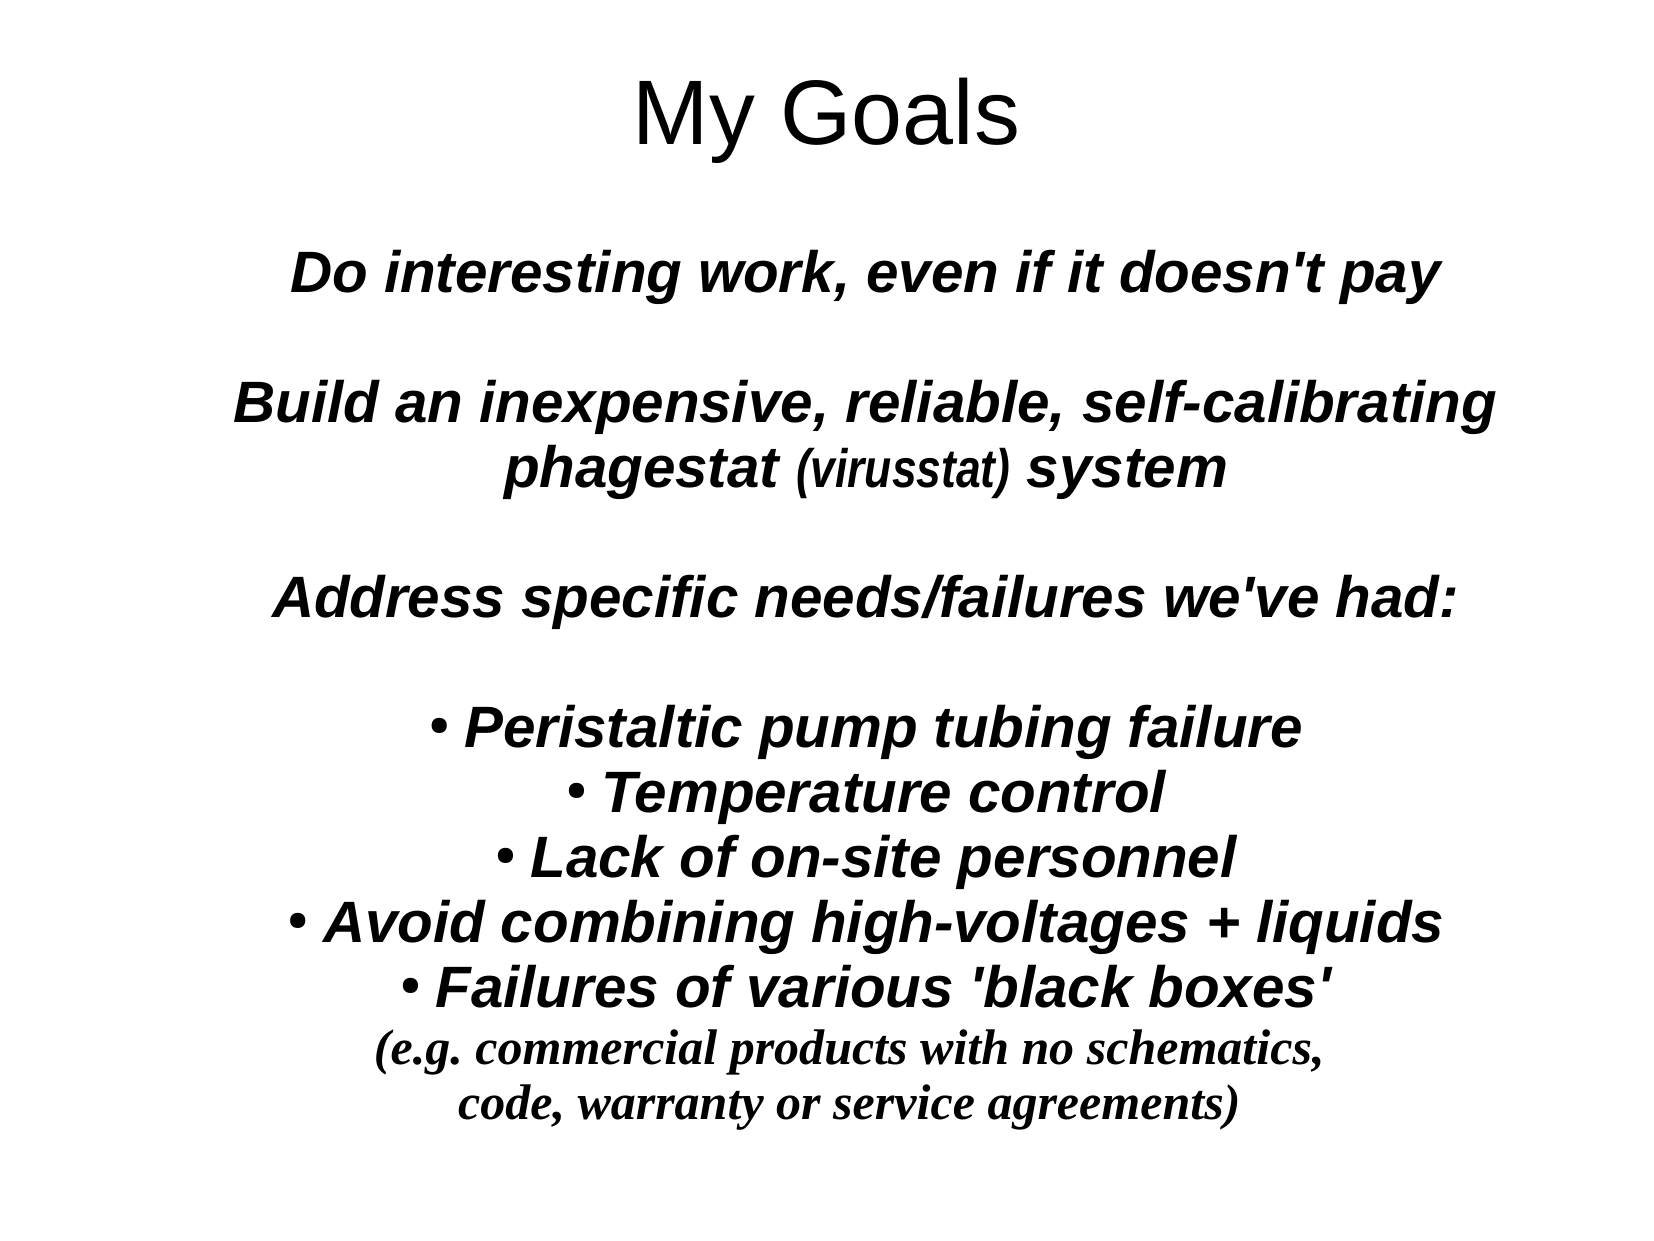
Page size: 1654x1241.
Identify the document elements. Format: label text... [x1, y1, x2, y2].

title My Goals [82, 30, 1571, 197]
subtitle Do interesting work, even if it doesn't pay Build an inexpensive, reliable, self-calibrating phagestat (virusstat) system Address specific needs/failures we've had: Peristaltic pump tubing failure Temperature control Lack of on-site personnel Avoid combining high-voltages + liquids Failures of various 'black boxes' (e.g. commercial products with no schematics, code, warranty or service agreements) [105, 240, 1628, 1196]
